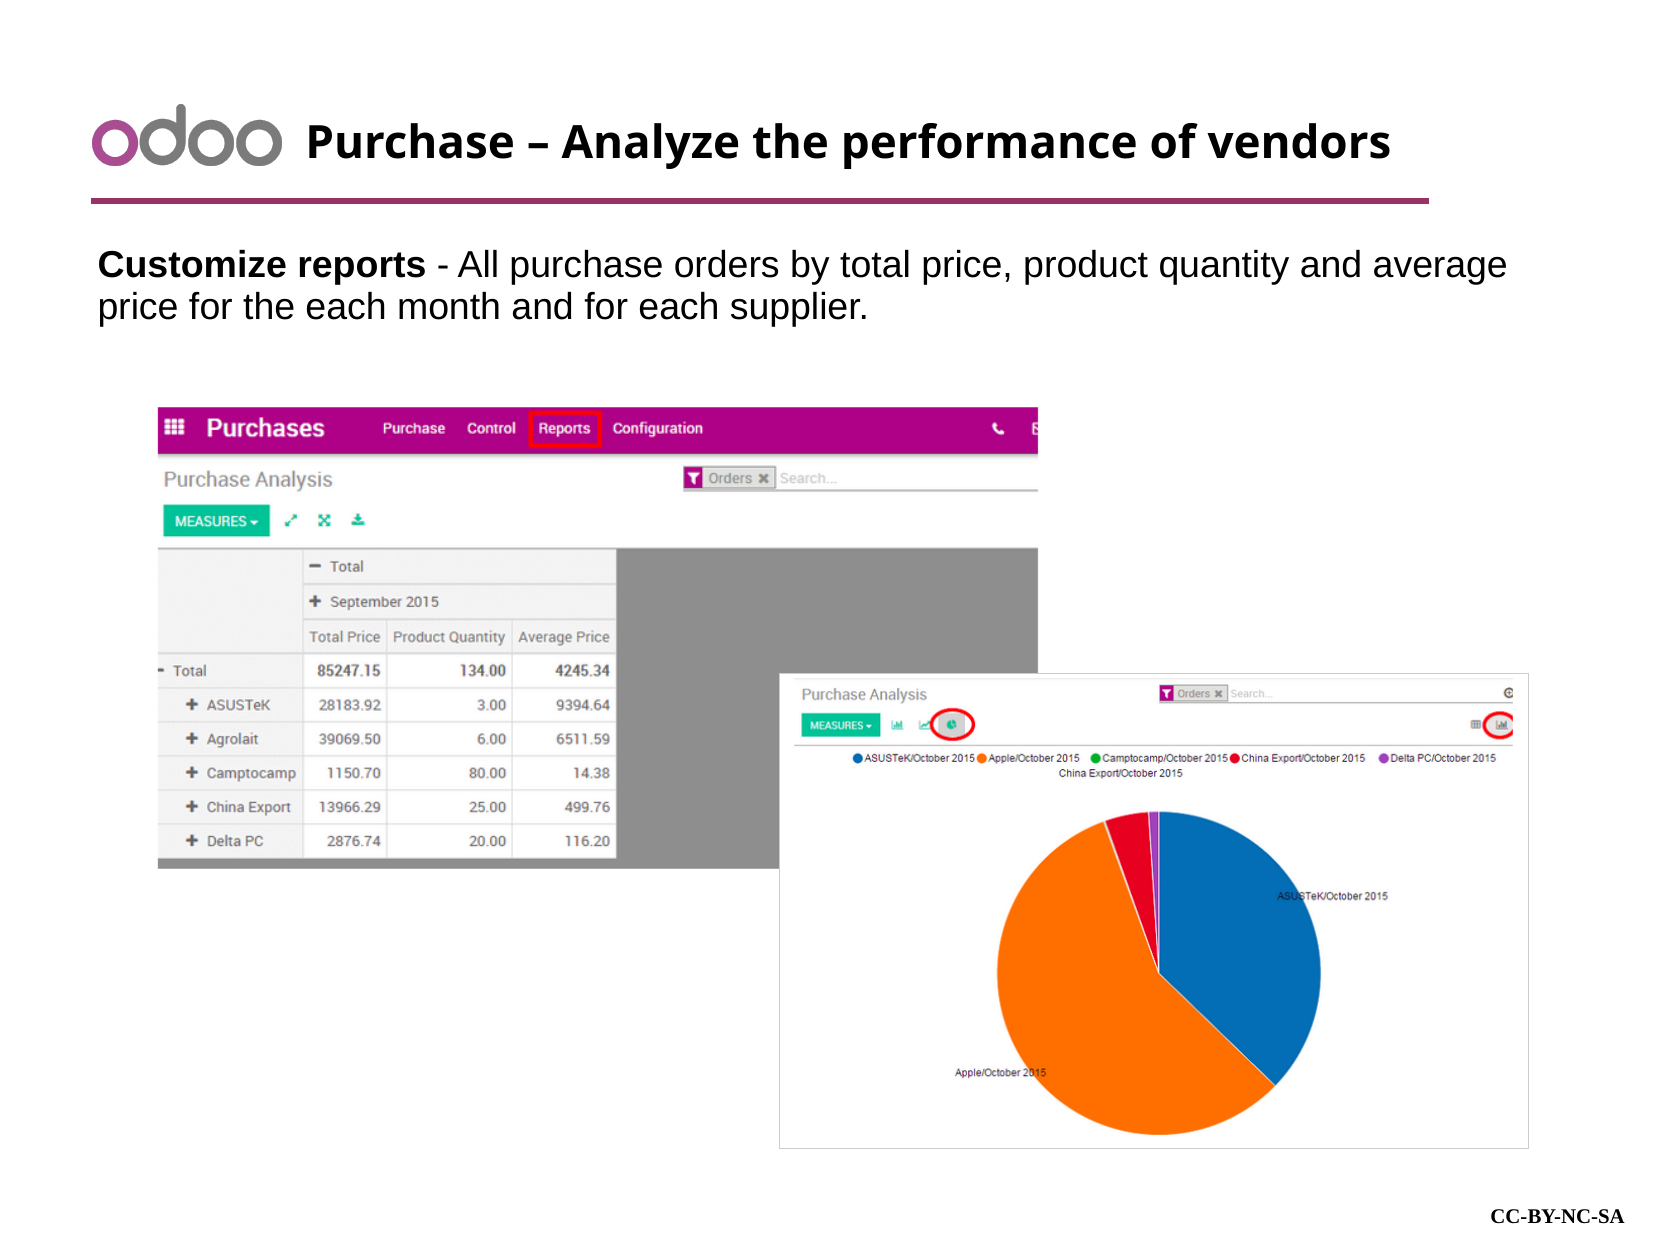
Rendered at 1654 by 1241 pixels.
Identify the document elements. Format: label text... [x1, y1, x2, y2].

title Purchase – Analyze the performance of vendors [305, 37, 1568, 245]
text_box Customize reports - All purchase orders by total price, product quantity and average price for the each month and for each supplier. [82, 236, 1536, 378]
picture [153, 401, 1529, 1149]
picture [92, 104, 282, 166]
